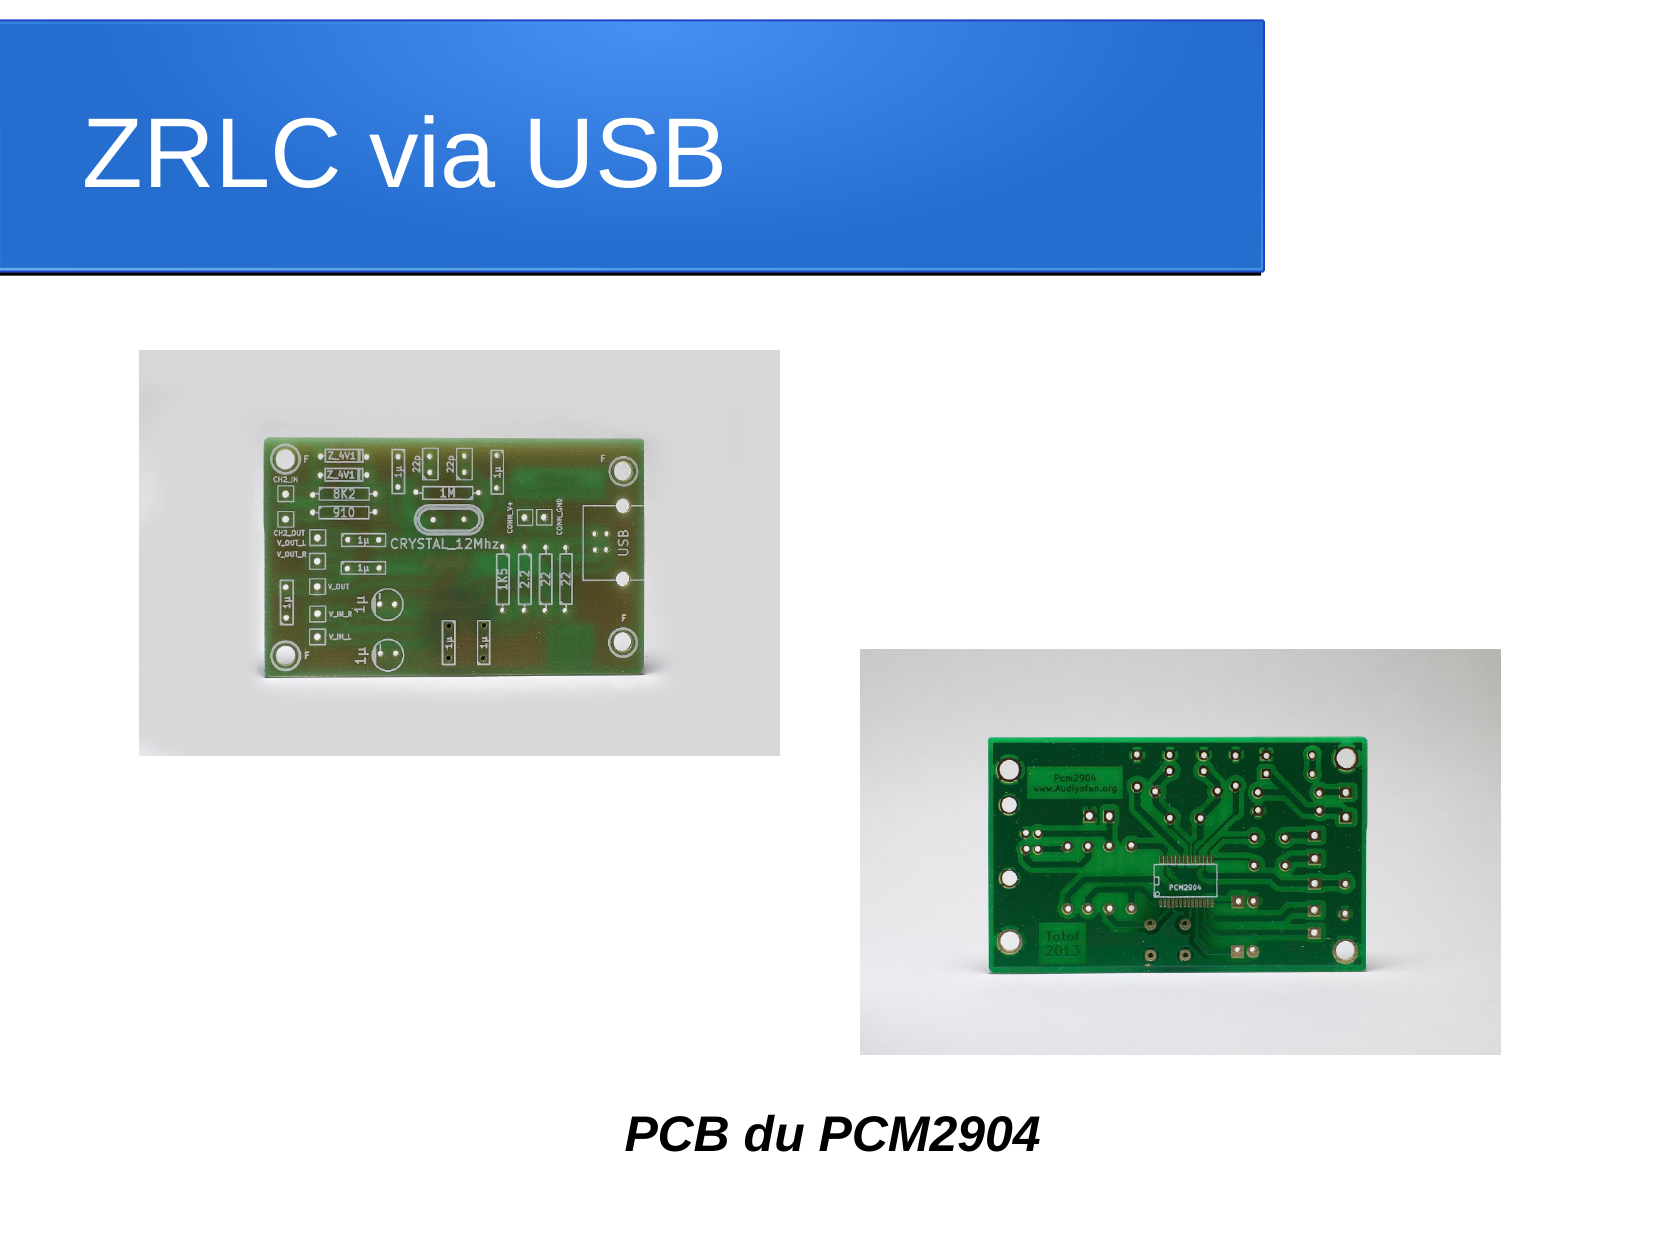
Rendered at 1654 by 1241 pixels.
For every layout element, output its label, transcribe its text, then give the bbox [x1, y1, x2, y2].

picture [860, 649, 1501, 1055]
text_box PCB du PCM2904 [307, 1098, 1359, 1170]
title ZRLC via USB [82, 49, 1250, 257]
picture [139, 350, 780, 756]
